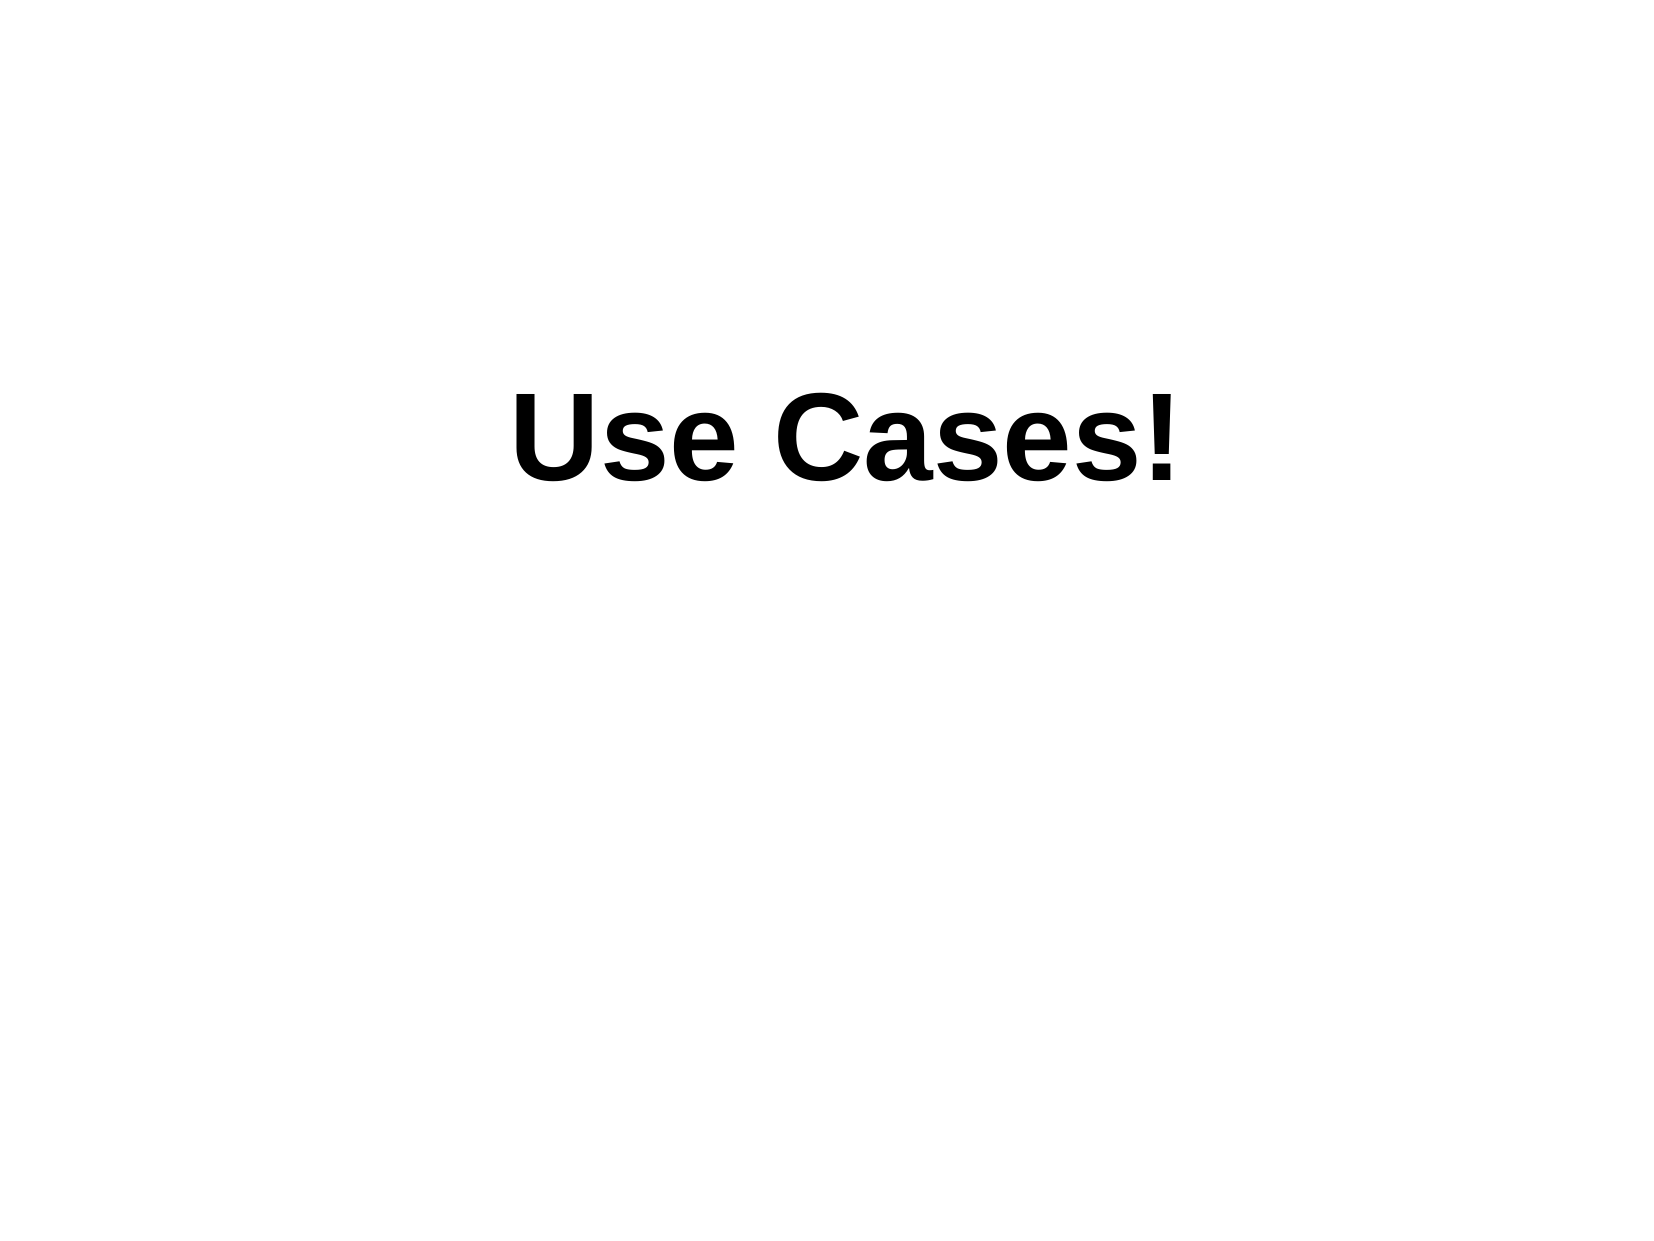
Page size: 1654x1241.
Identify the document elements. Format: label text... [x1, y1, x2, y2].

text_box Use Cases! [495, 360, 1276, 946]
